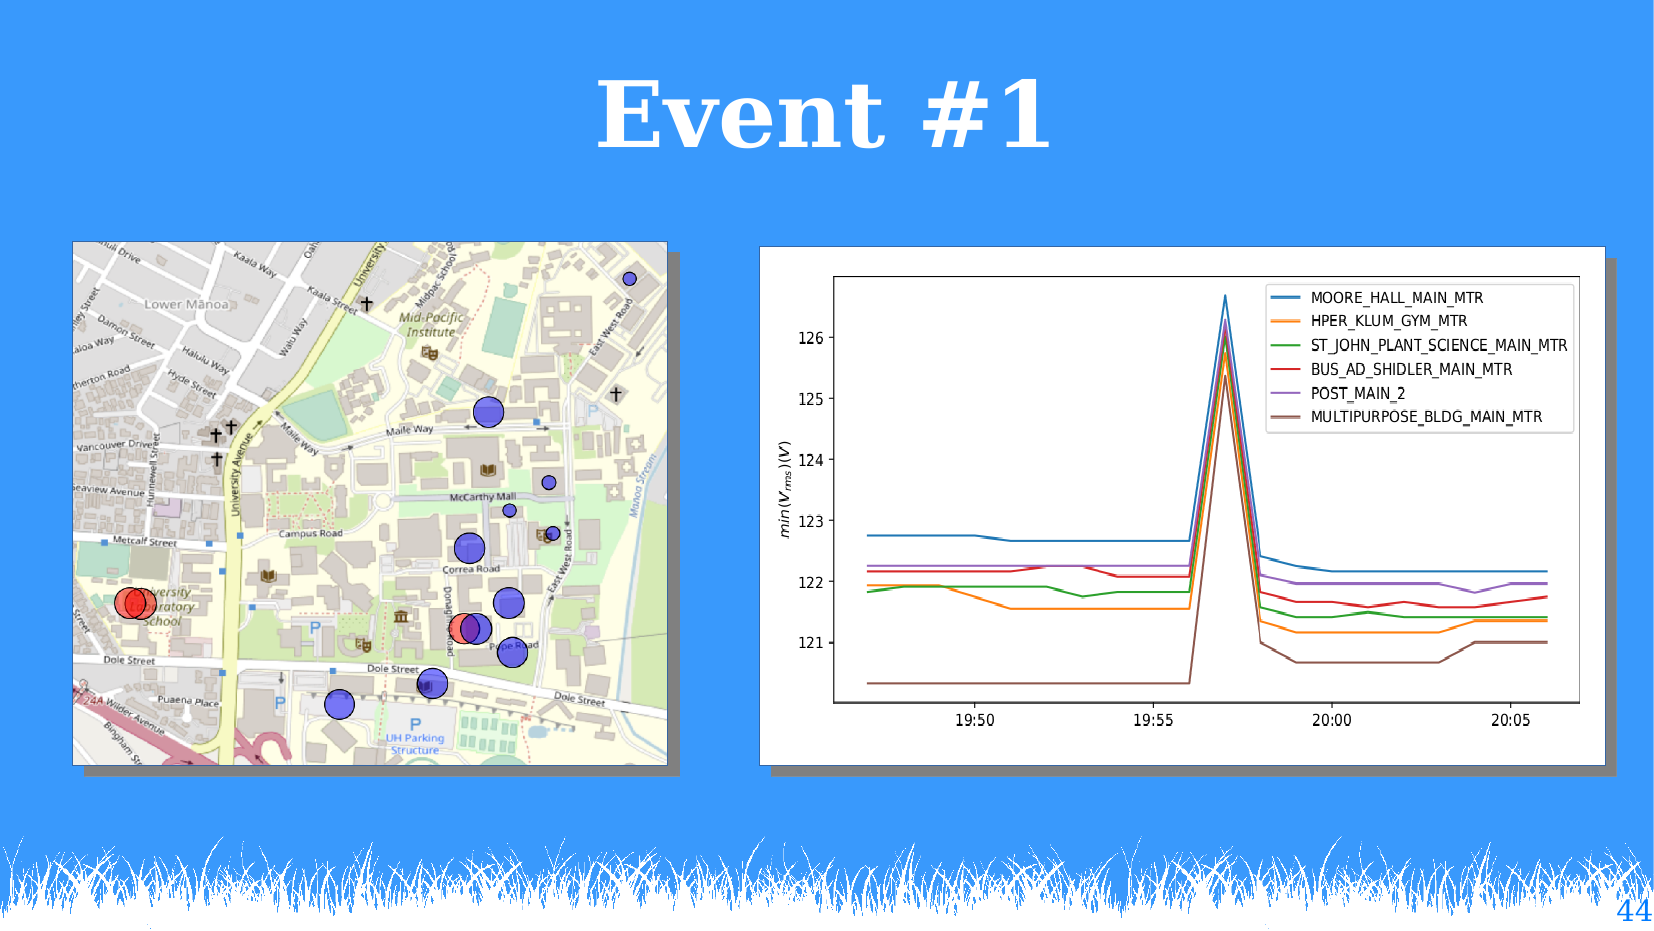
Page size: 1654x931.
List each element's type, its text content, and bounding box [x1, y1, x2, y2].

text_box [759, 246, 1606, 766]
title Event #1 [82, 37, 1571, 193]
picture [0, 0, 1654, 931]
